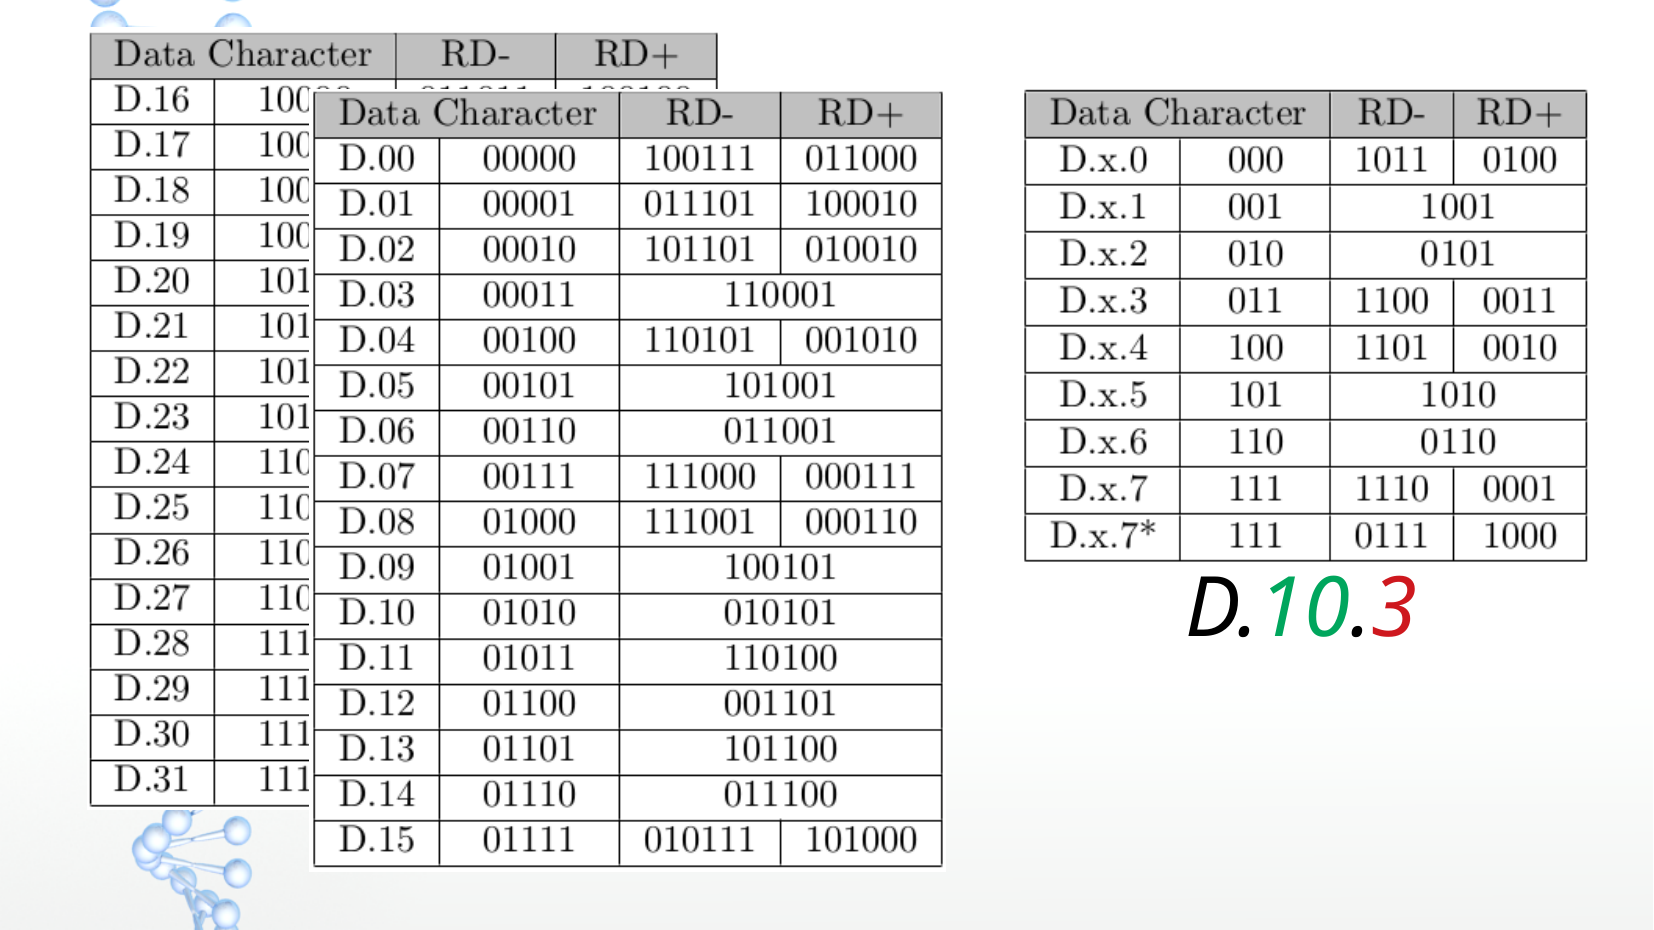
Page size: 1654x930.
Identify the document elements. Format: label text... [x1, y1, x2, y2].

text_box D.10.3 [783, 540, 1653, 901]
picture [0, 0, 1654, 930]
